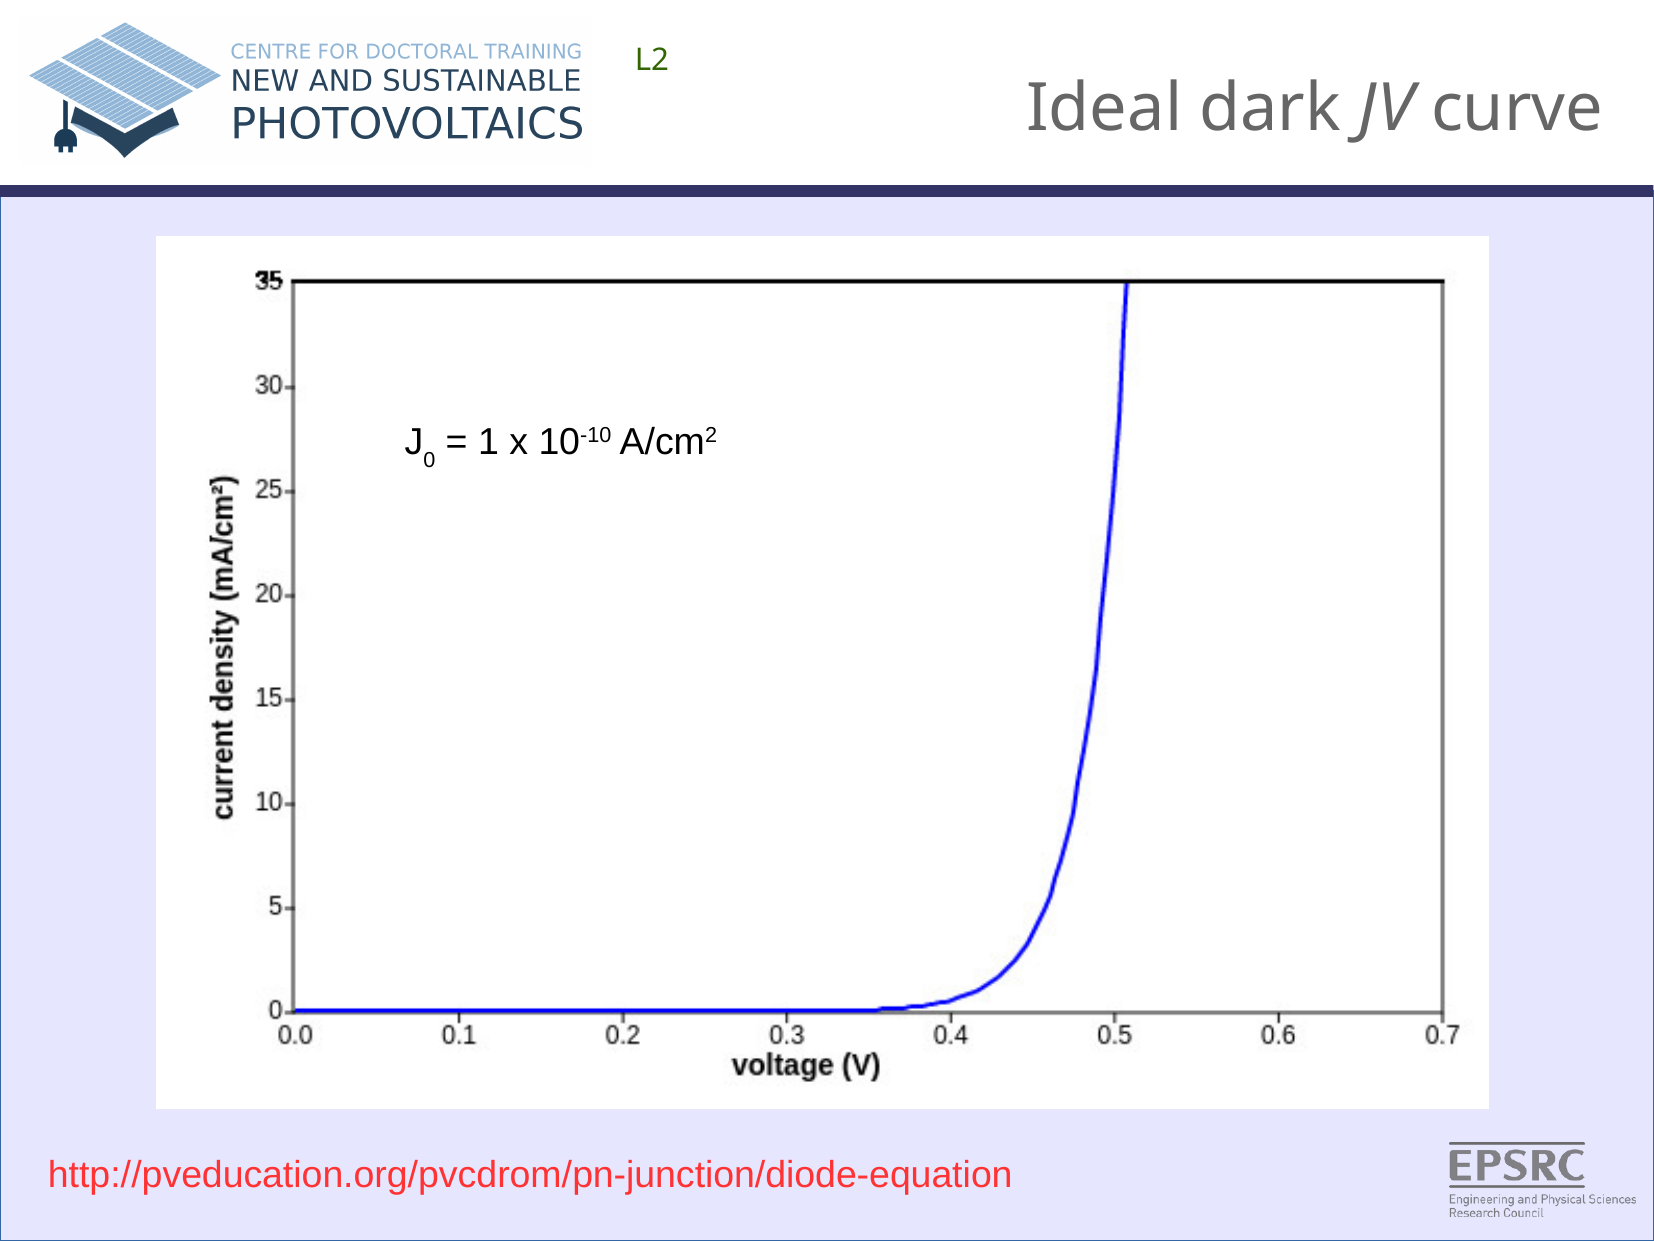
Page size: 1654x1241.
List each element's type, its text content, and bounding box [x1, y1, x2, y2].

text_box [0, 197, 1654, 1241]
text_box Ideal dark JV curve [767, 51, 1619, 142]
picture [19, 17, 591, 166]
text_box L2 [620, 29, 880, 80]
text_box http://pveducation.org/pvcdrom/pn-junction/diode-equation [33, 1145, 1028, 1203]
text_box J0 = 1 x 10-10 A/cm2 [389, 413, 1075, 480]
picture [1449, 1142, 1636, 1217]
picture [156, 236, 1489, 1110]
